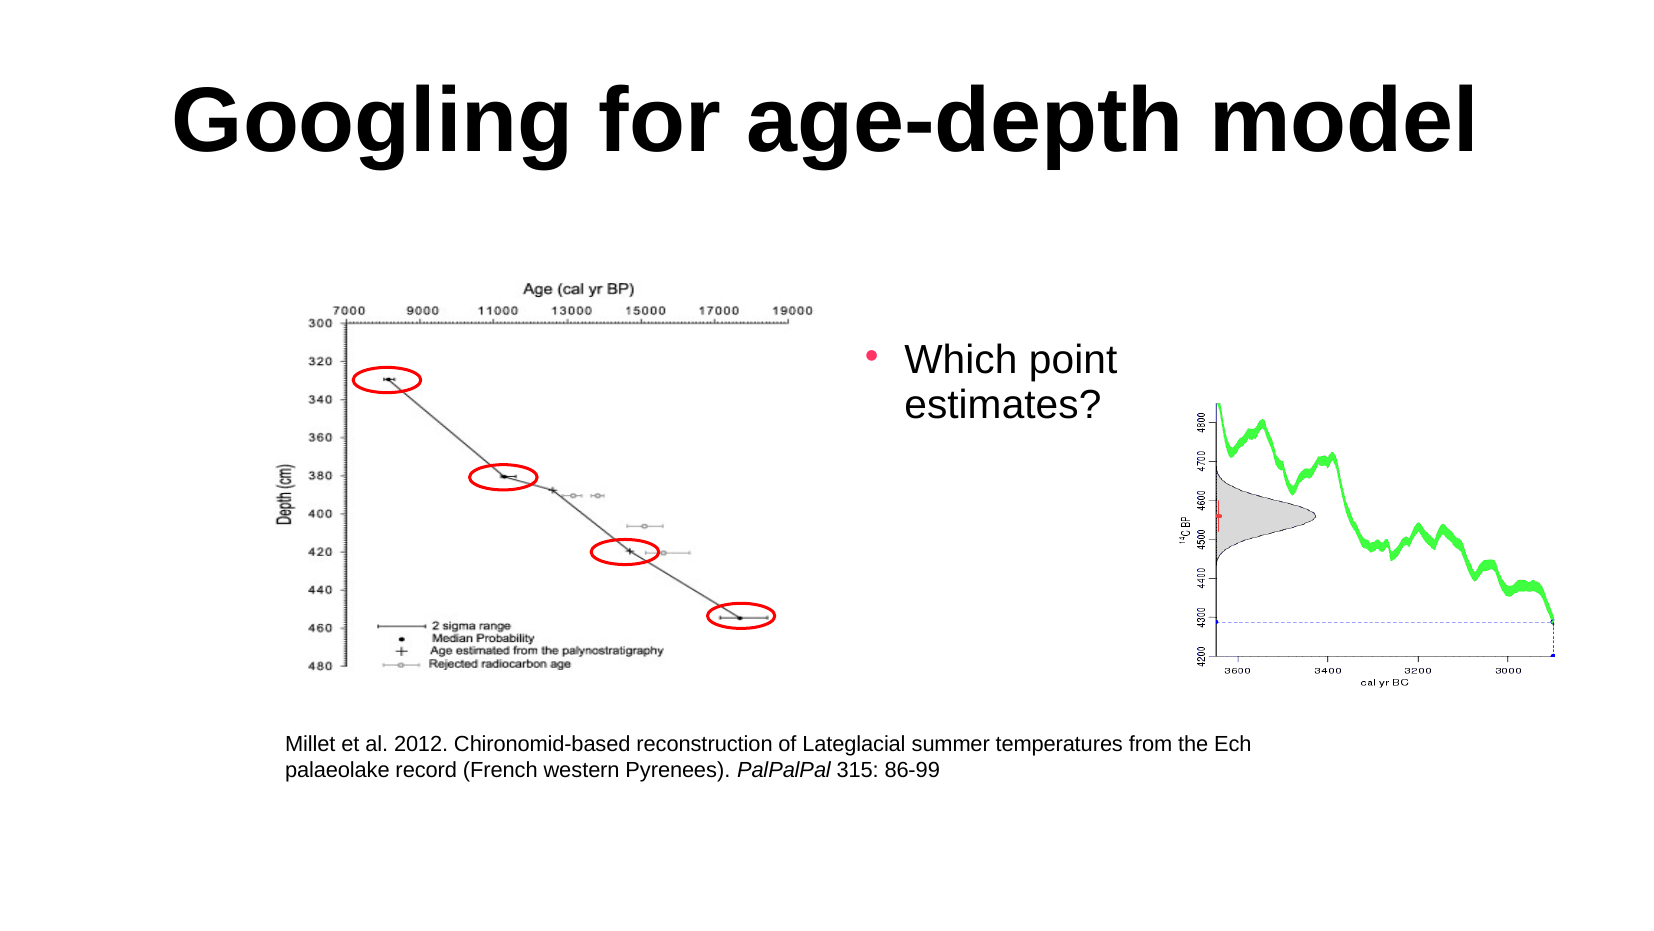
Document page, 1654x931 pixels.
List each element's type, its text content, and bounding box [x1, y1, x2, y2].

picture [274, 281, 815, 672]
text_box Googling for age-depth model [82, 37, 1571, 192]
text_box Millet et al. 2012. Chironomid-based reconstruction of Lateglacial summer temperatures from the Ech palaeolake record (French western Pyrenees). PalPalPal 315: 86-99 [274, 722, 1370, 768]
text_box Which point estimates? [839, 334, 1337, 712]
picture [1173, 392, 1567, 688]
